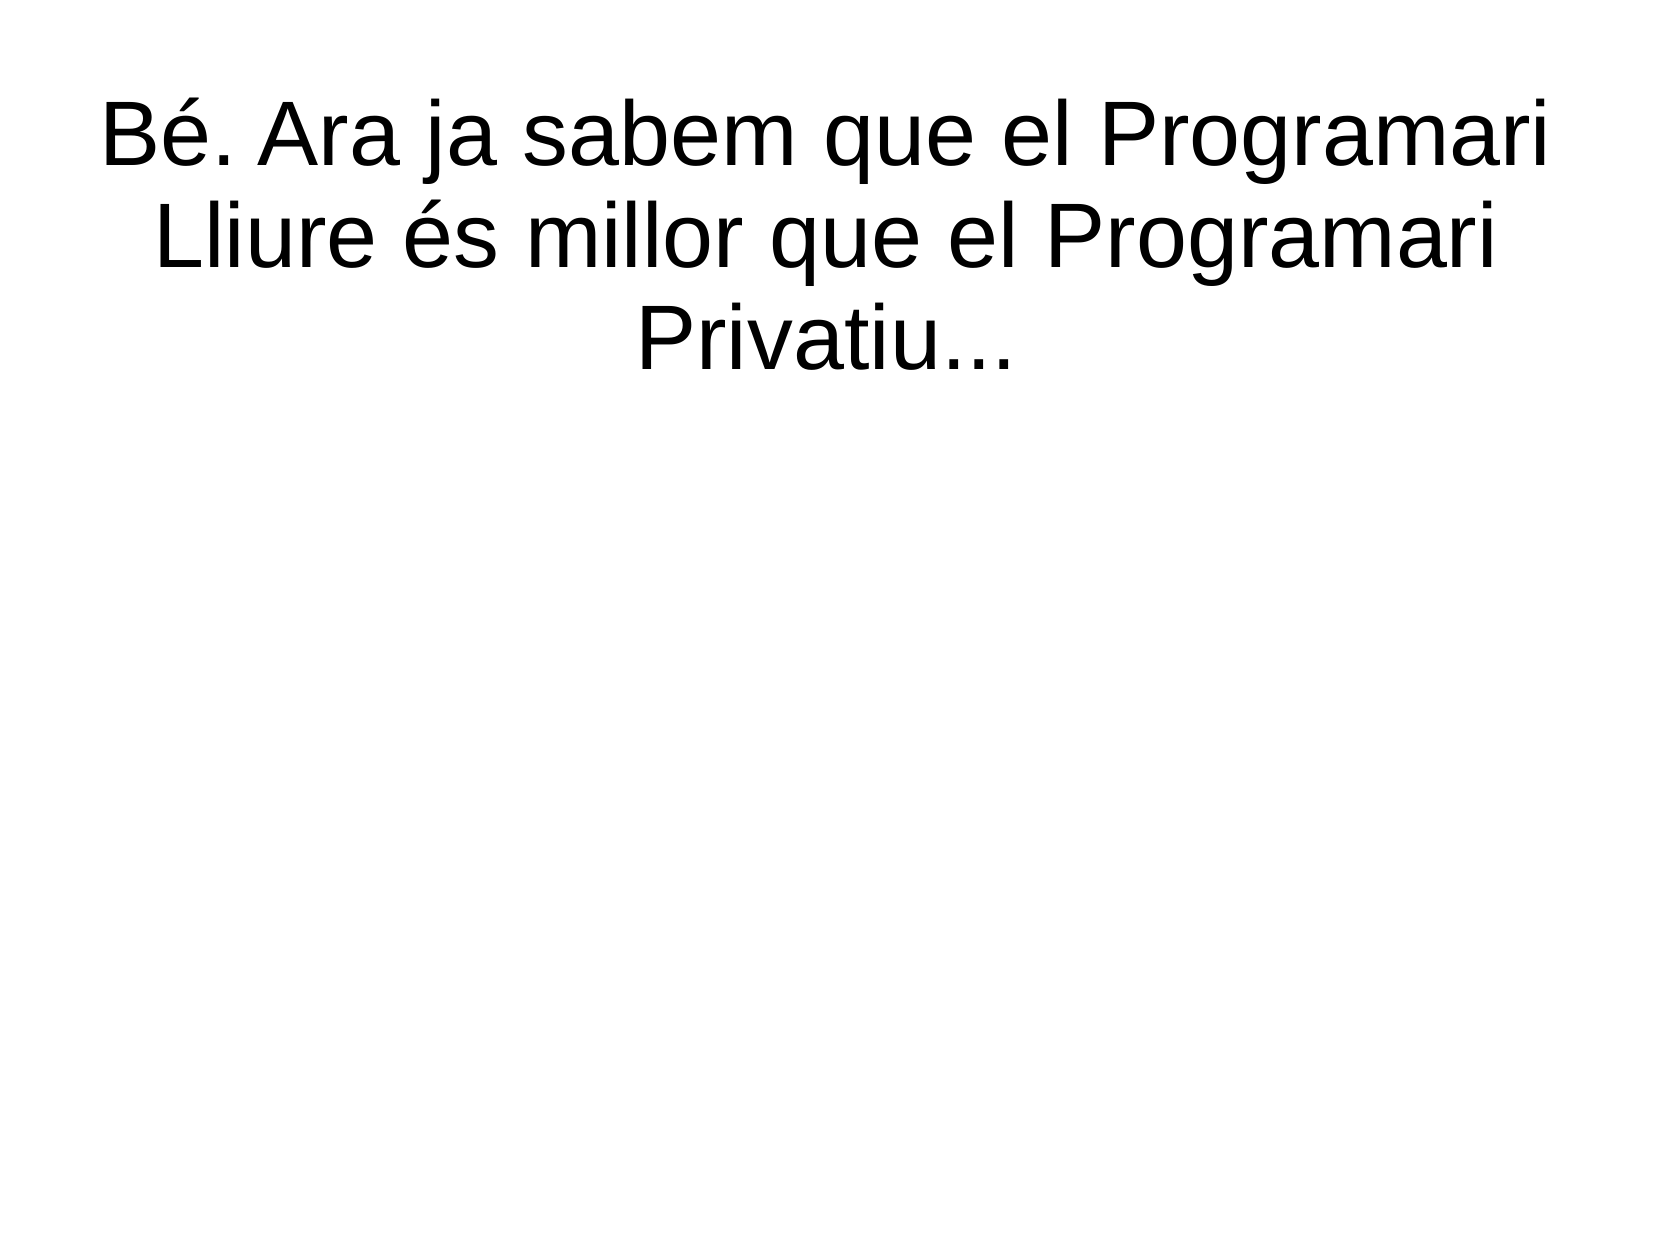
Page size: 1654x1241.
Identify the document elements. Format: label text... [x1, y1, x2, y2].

title Bé. Ara ja sabem que el Programari Lliure és millor que el Programari Privatiu... [82, 0, 1571, 473]
